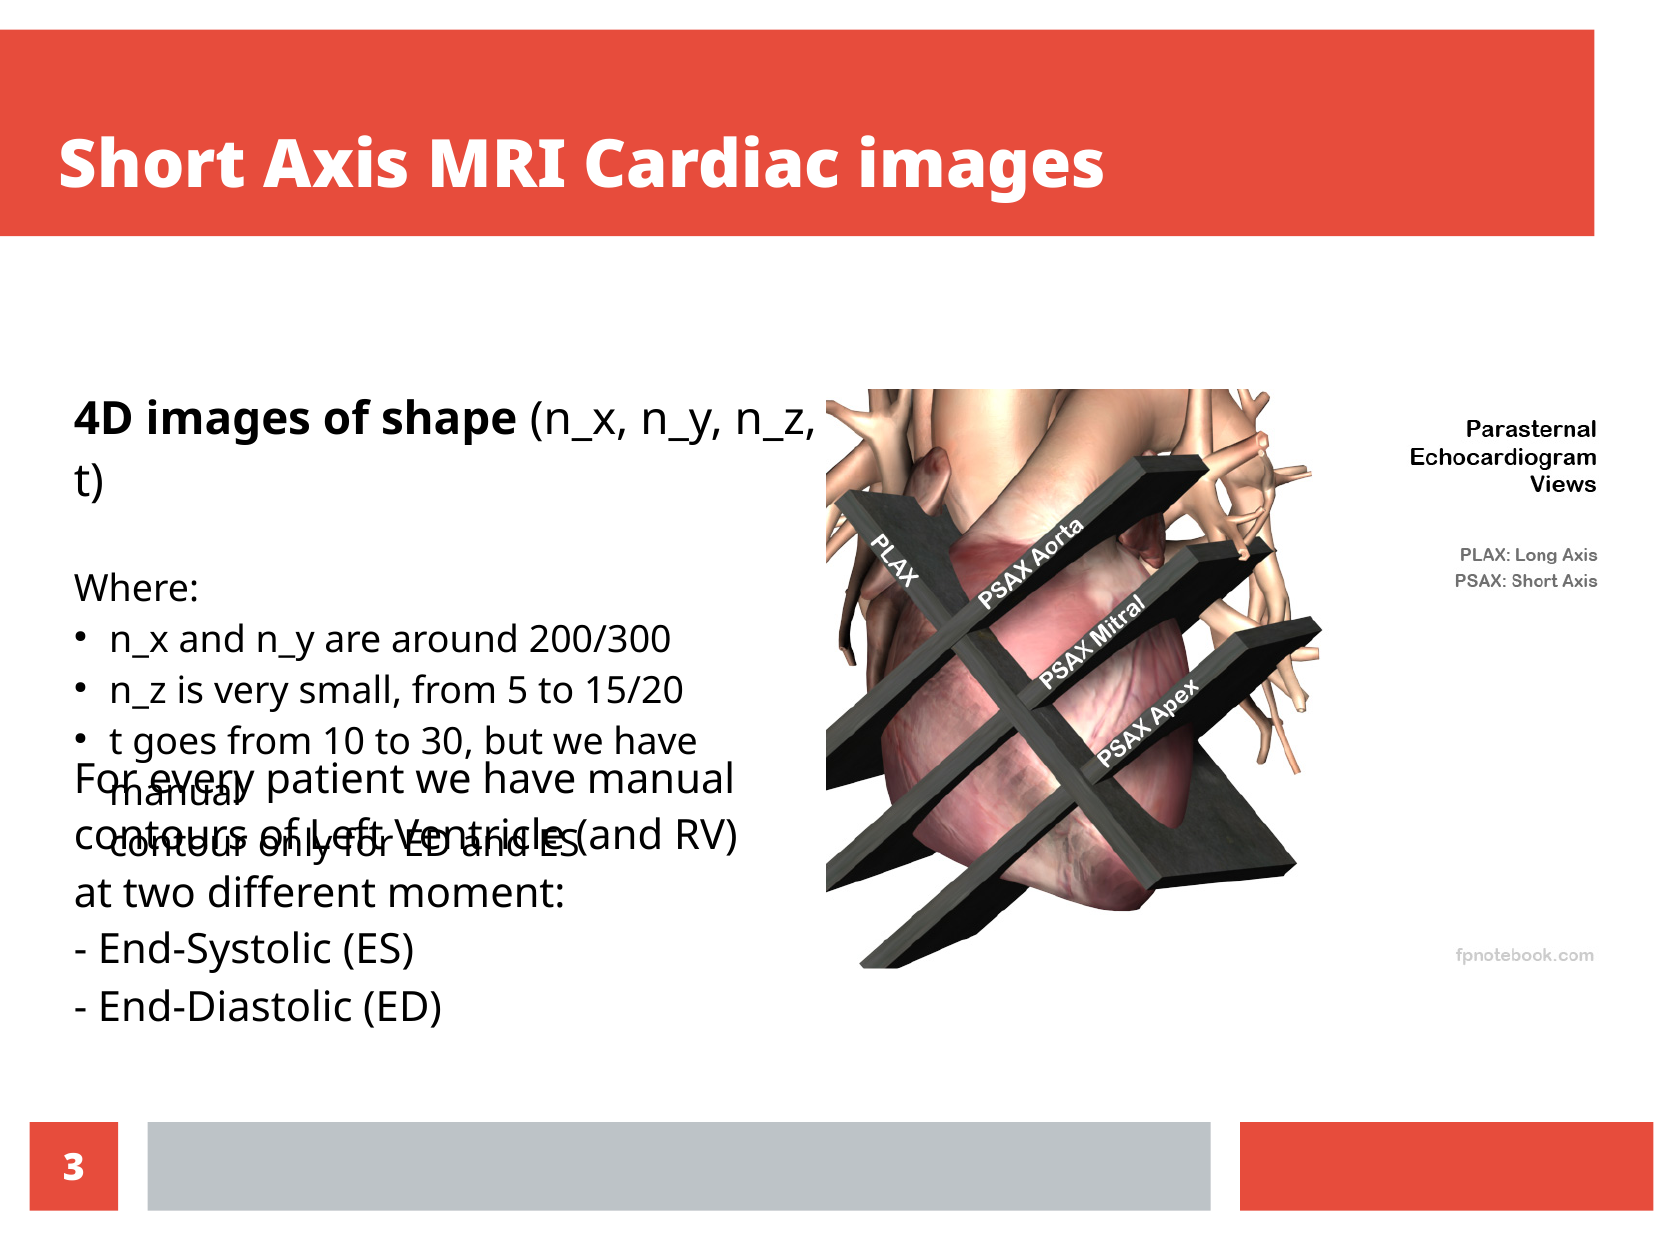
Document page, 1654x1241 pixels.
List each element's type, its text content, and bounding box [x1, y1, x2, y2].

title Short Axis MRI Cardiac images [59, 59, 1595, 207]
text_box 4D images of shape (n_x, n_y, n_z, t) Where: n_x and n_y are around 200/300 n_z is very small, from 5 to 15/20 t goes from 10 to 30, but we have manual contour only for ED and ES [59, 377, 839, 741]
text_box For every patient we have manual contours of Left Ventricle (and RV) at two different moment: - End-Systolic (ES) - End-Diastolic (ED) [59, 740, 768, 974]
picture [826, 389, 1599, 969]
